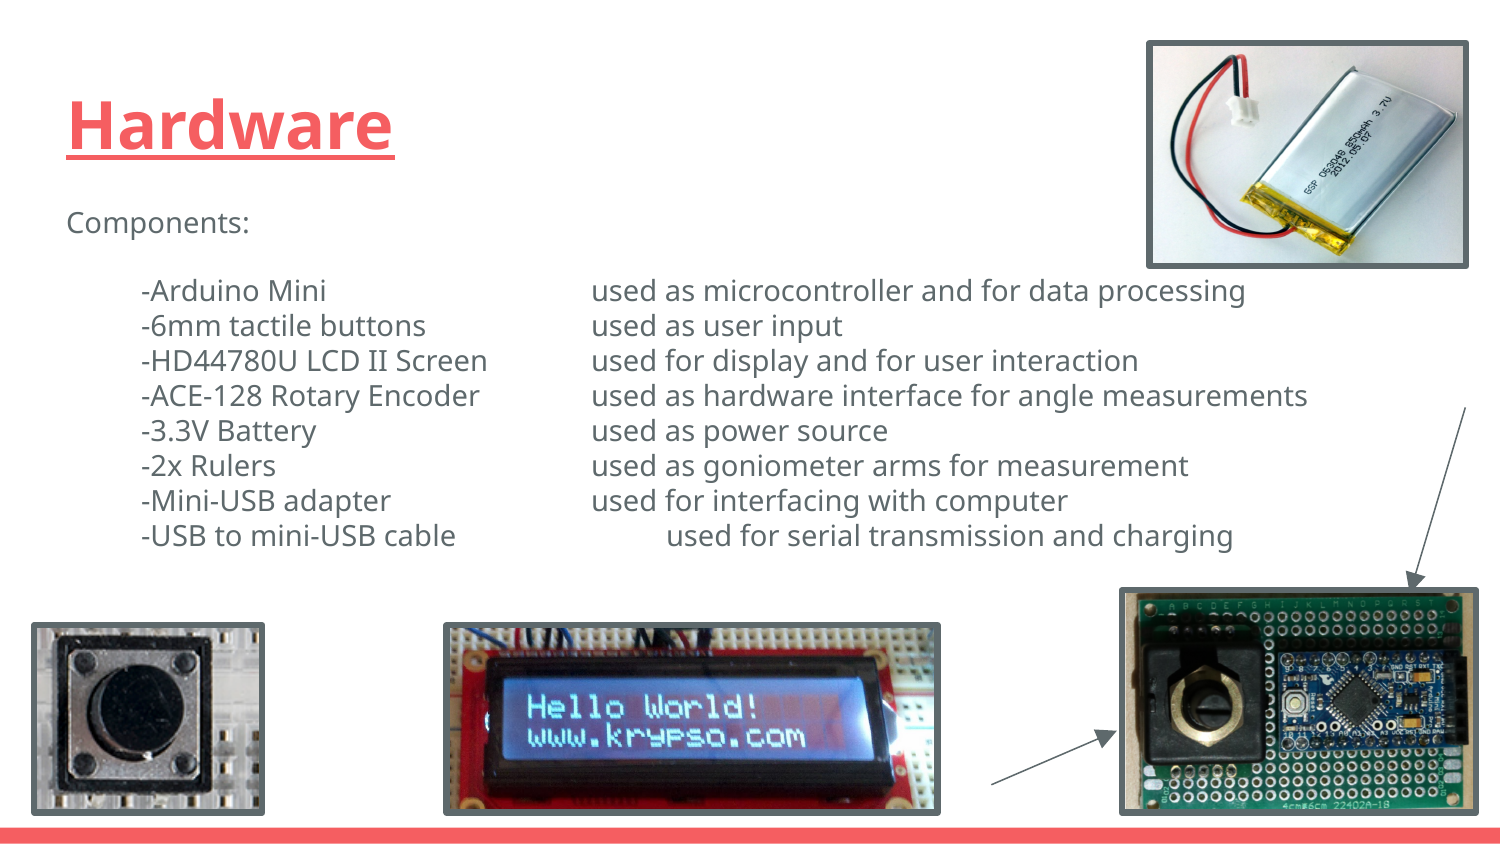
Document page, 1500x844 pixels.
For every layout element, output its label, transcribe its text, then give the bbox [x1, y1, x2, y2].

title Hardware [51, 67, 1146, 171]
list Components: -Arduino Mini used as microcontroller and for data processing -6mm tactile buttons used as user input -HD44780U LCD II Screen used for display and for user interaction -ACE-128 Rotary Encoder used as hardware interface for angle measurements -3.3V Battery used as power source -2x Rulers used as goniometer arms for measurement -Mini-USB adapter used for interfacing with computer -USB to mini-USB cable used for serial transmission and charging [51, 189, 1449, 750]
slide_number <number> [1392, 767, 1483, 833]
picture [1125, 593, 1473, 810]
picture [449, 628, 935, 810]
picture [1152, 46, 1464, 264]
picture [37, 628, 260, 810]
